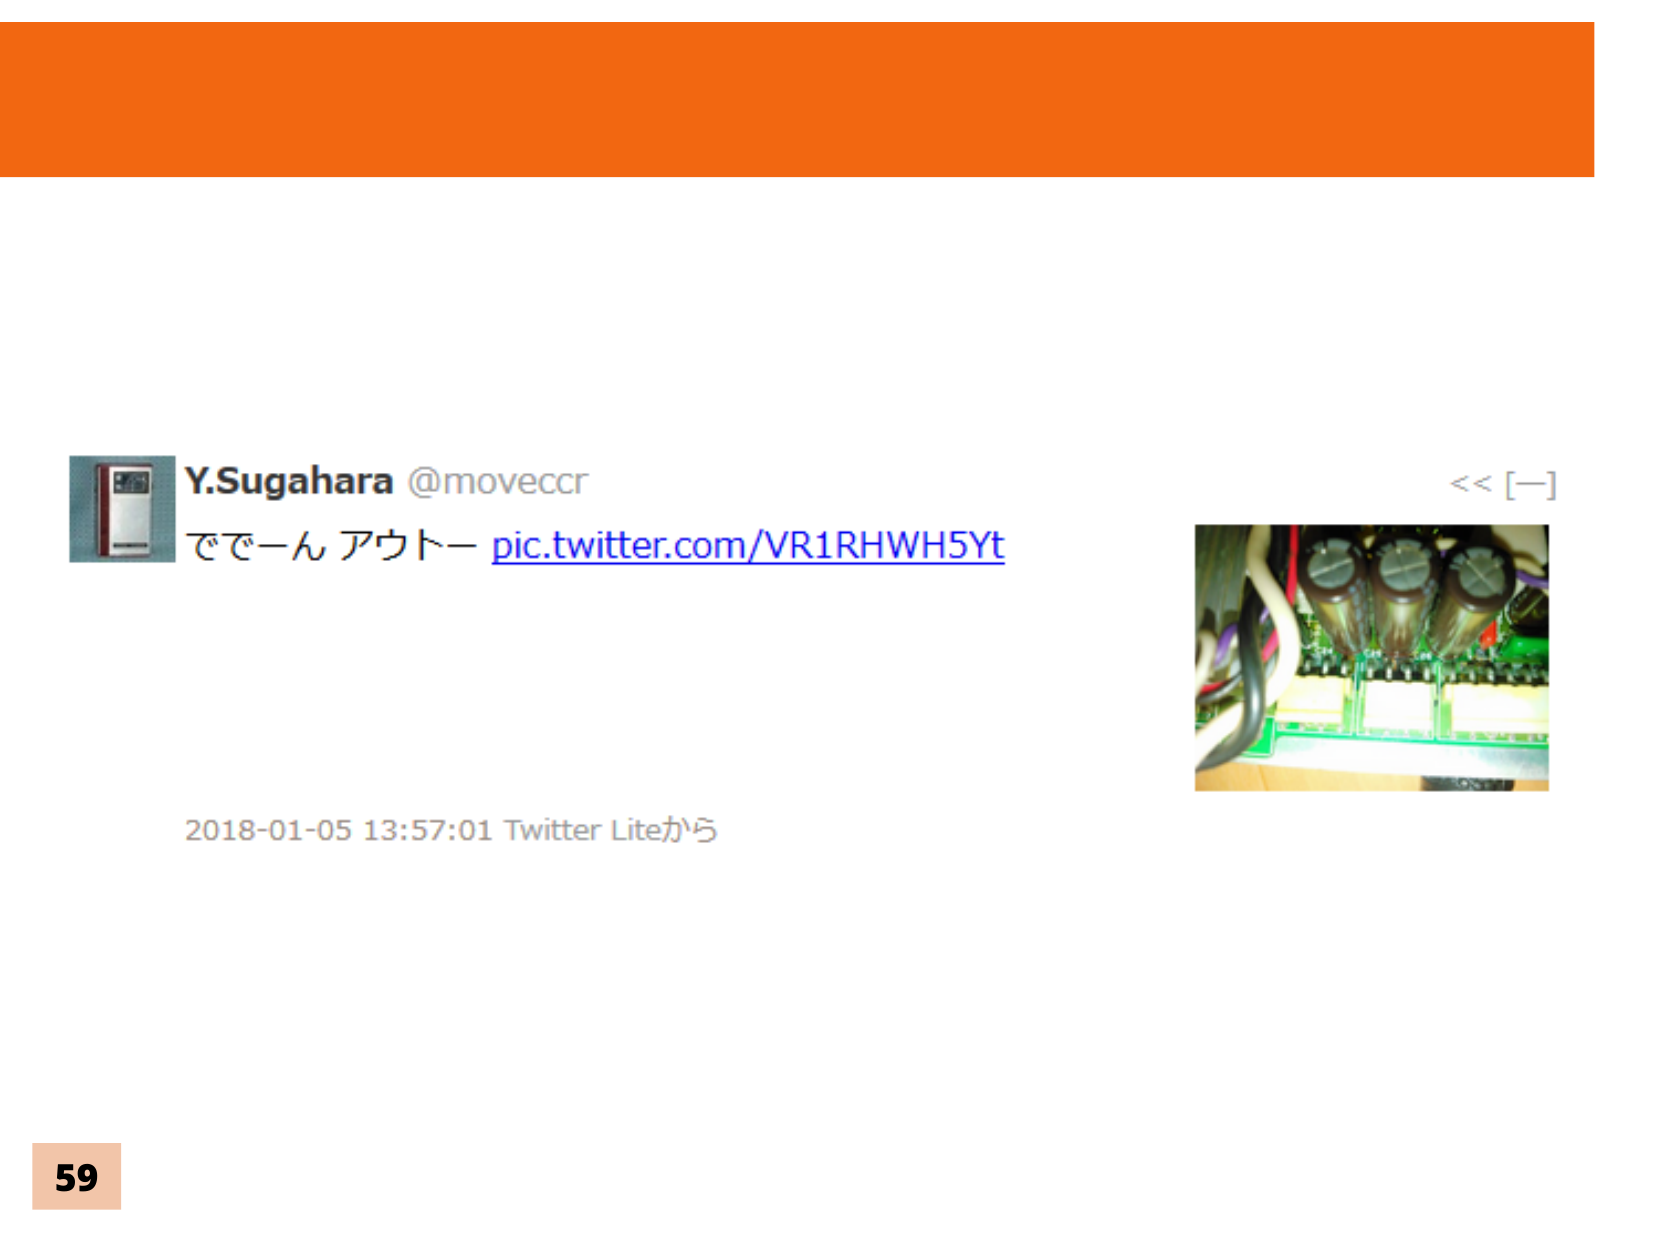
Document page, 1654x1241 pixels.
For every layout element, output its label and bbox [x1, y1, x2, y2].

picture [59, 452, 1565, 854]
